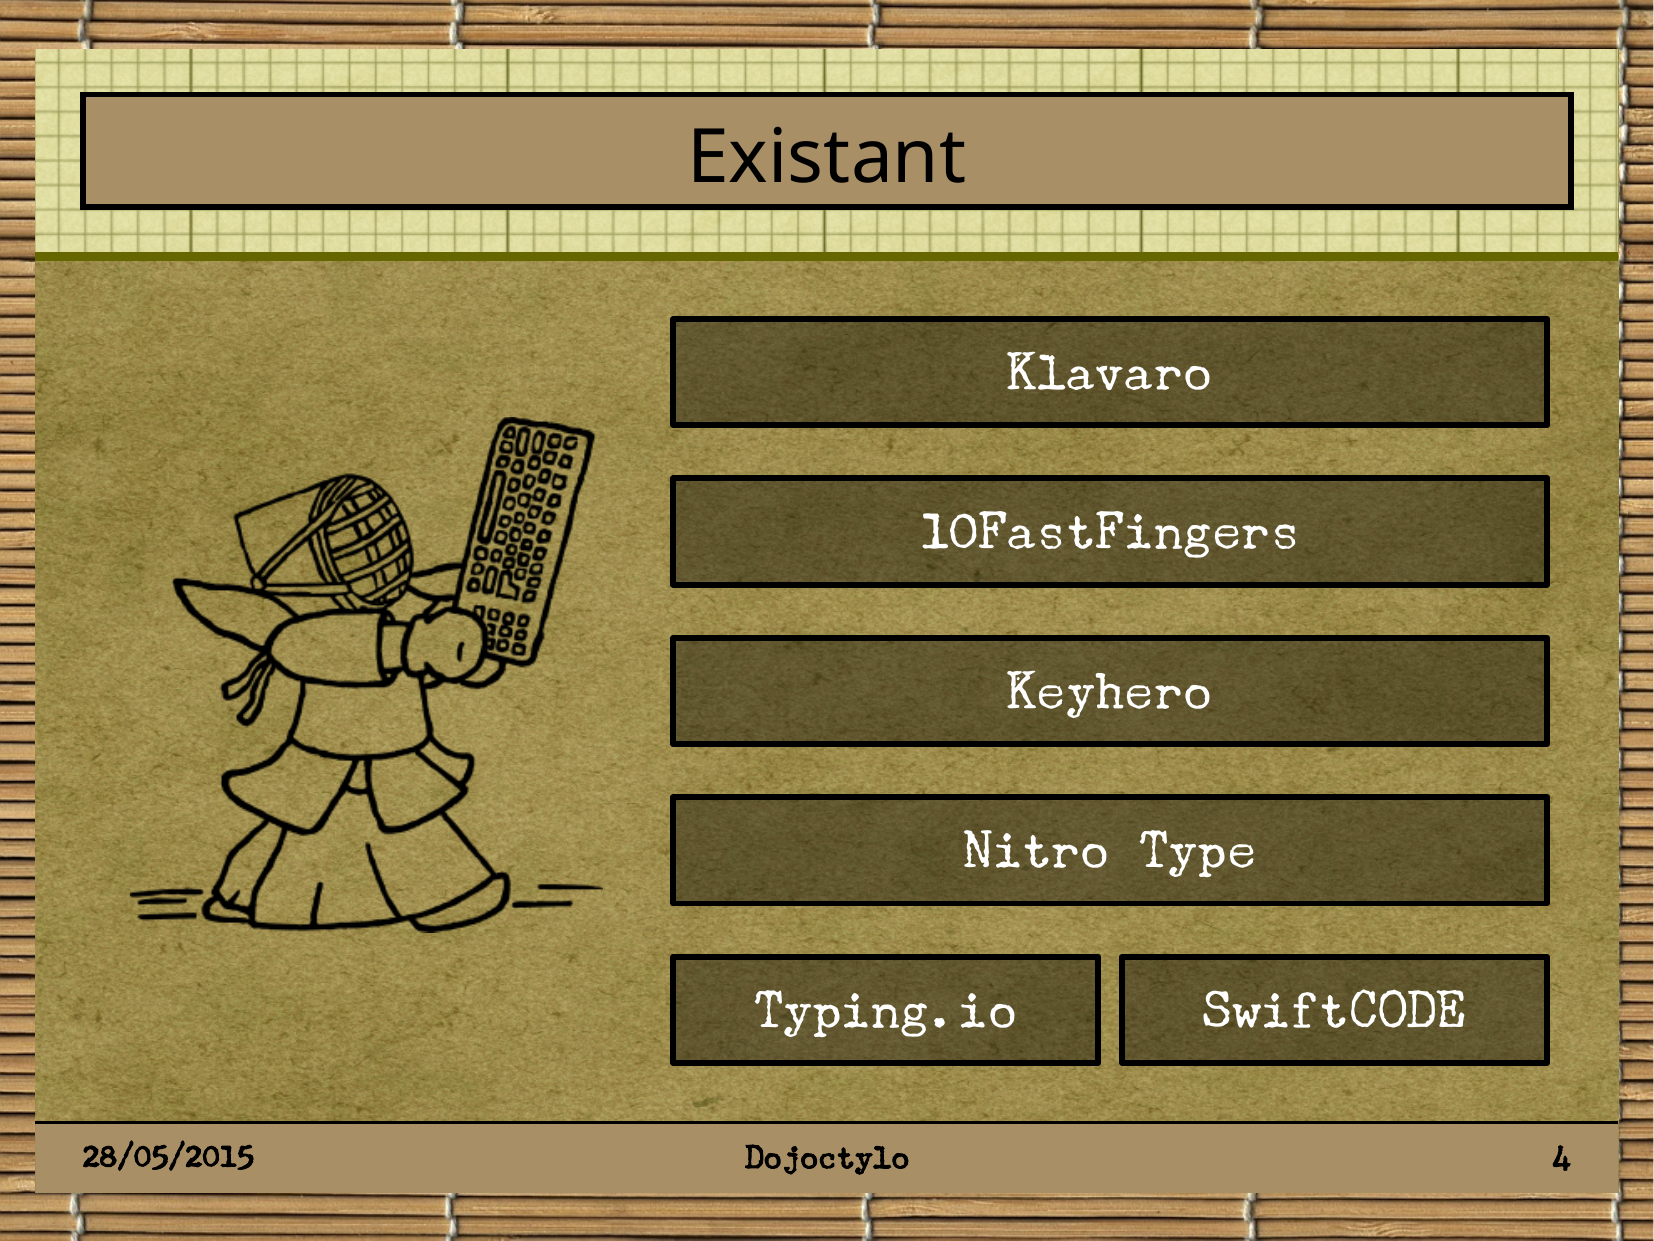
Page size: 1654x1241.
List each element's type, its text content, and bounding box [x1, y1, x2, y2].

text_box Klavaro [673, 318, 1548, 426]
title Existant [82, 49, 1571, 257]
text_box SwiftCODE [1122, 956, 1548, 1063]
text_box Nitro Type [673, 797, 1548, 904]
text_box Keyhero [673, 637, 1548, 745]
text_box Typing.io [673, 956, 1099, 1063]
picture [0, 0, 1654, 1241]
text_box 10FastFingers [673, 478, 1548, 585]
